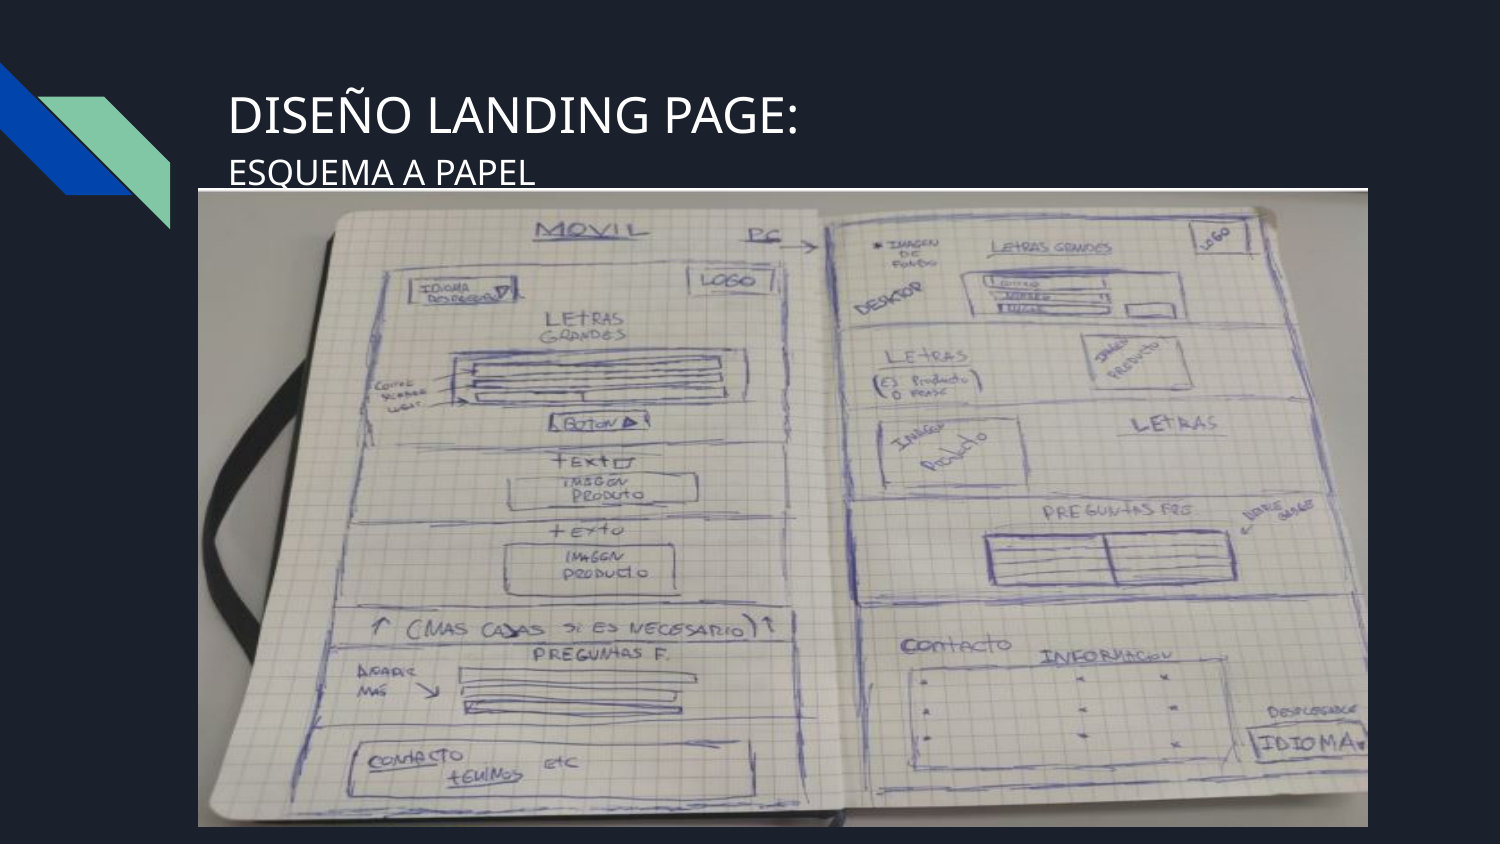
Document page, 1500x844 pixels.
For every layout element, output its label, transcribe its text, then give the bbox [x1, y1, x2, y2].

title DISEÑO LANDING PAGE: ESQUEMA A PAPEL [212, 64, 1368, 188]
picture [198, 188, 1368, 827]
